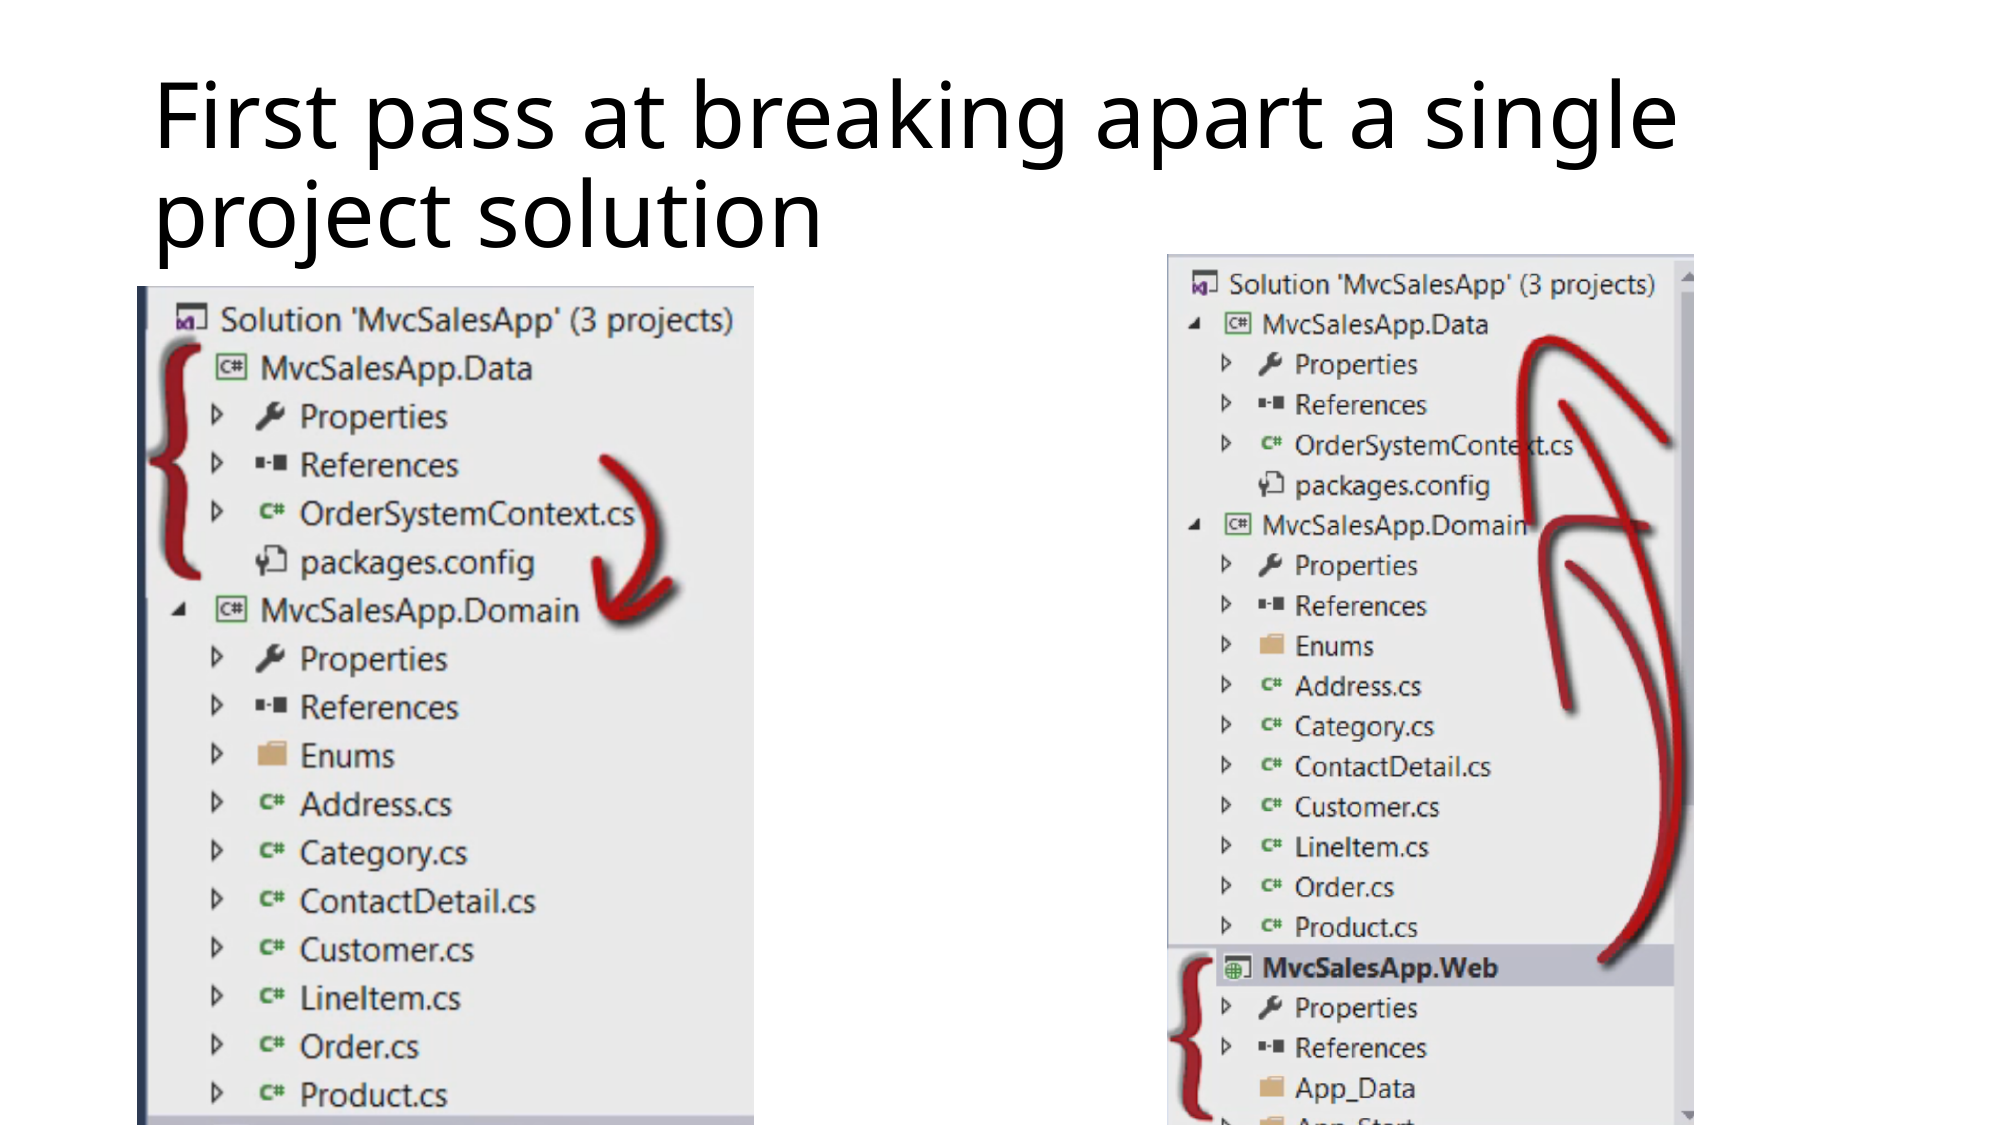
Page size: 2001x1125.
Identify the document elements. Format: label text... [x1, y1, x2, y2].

picture [137, 286, 754, 1125]
picture [1167, 254, 1694, 1125]
title First pass at breaking apart a single project solution [137, 59, 1863, 278]
